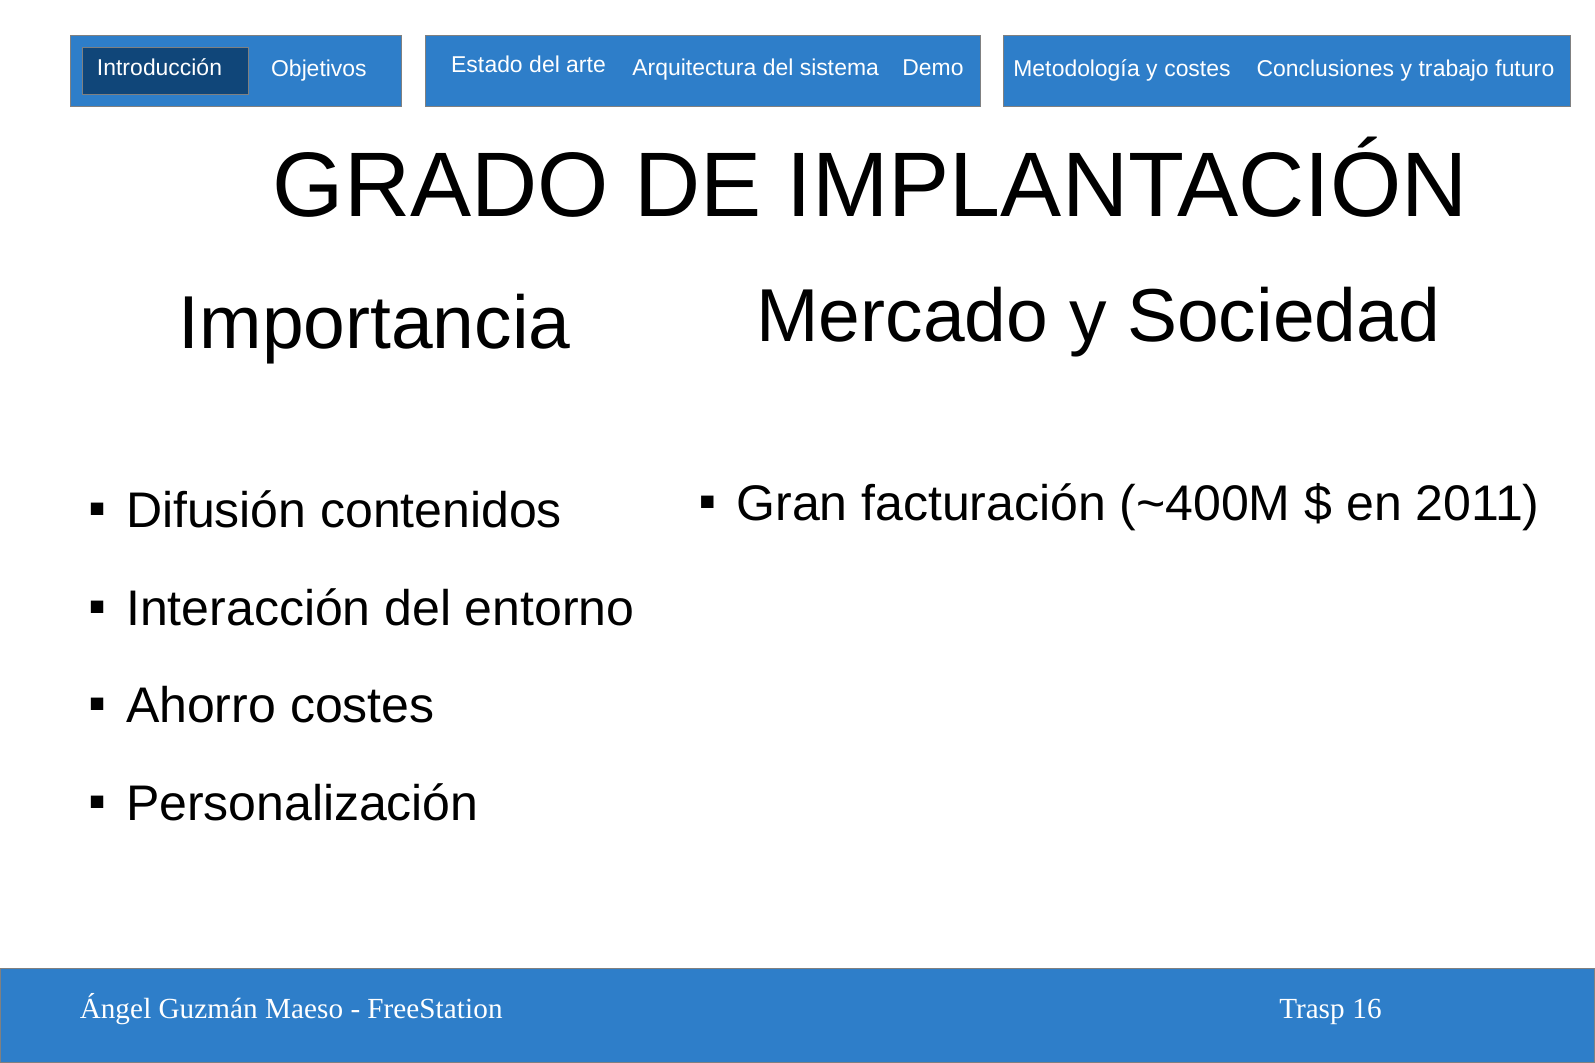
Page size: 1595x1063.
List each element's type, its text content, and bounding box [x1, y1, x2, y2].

text_box Difusión contenidos Interacción del entorno Ahorro costes Personalización [76, 474, 650, 839]
title Introducción [70, 35, 249, 100]
text_box [425, 35, 981, 47]
title Objetivos [236, 36, 402, 101]
text_box Gran facturación (~400M $ en 2011) [686, 468, 1560, 716]
title Estado del arte [413, 41, 644, 89]
title Conclusiones y trabajo futuro [1228, 36, 1583, 101]
title Arquitectura del sistema [625, 41, 886, 94]
title Importancia [112, 266, 638, 378]
title Mercado y Sociedad [625, 259, 1571, 371]
title Metodología y costes [981, 36, 1228, 101]
text_box [425, 88, 981, 107]
text_box [1003, 101, 1571, 107]
title GRADO DE IMPLANTACIÓN [153, 128, 1589, 240]
text_box [70, 100, 402, 107]
title Demo [868, 47, 999, 88]
